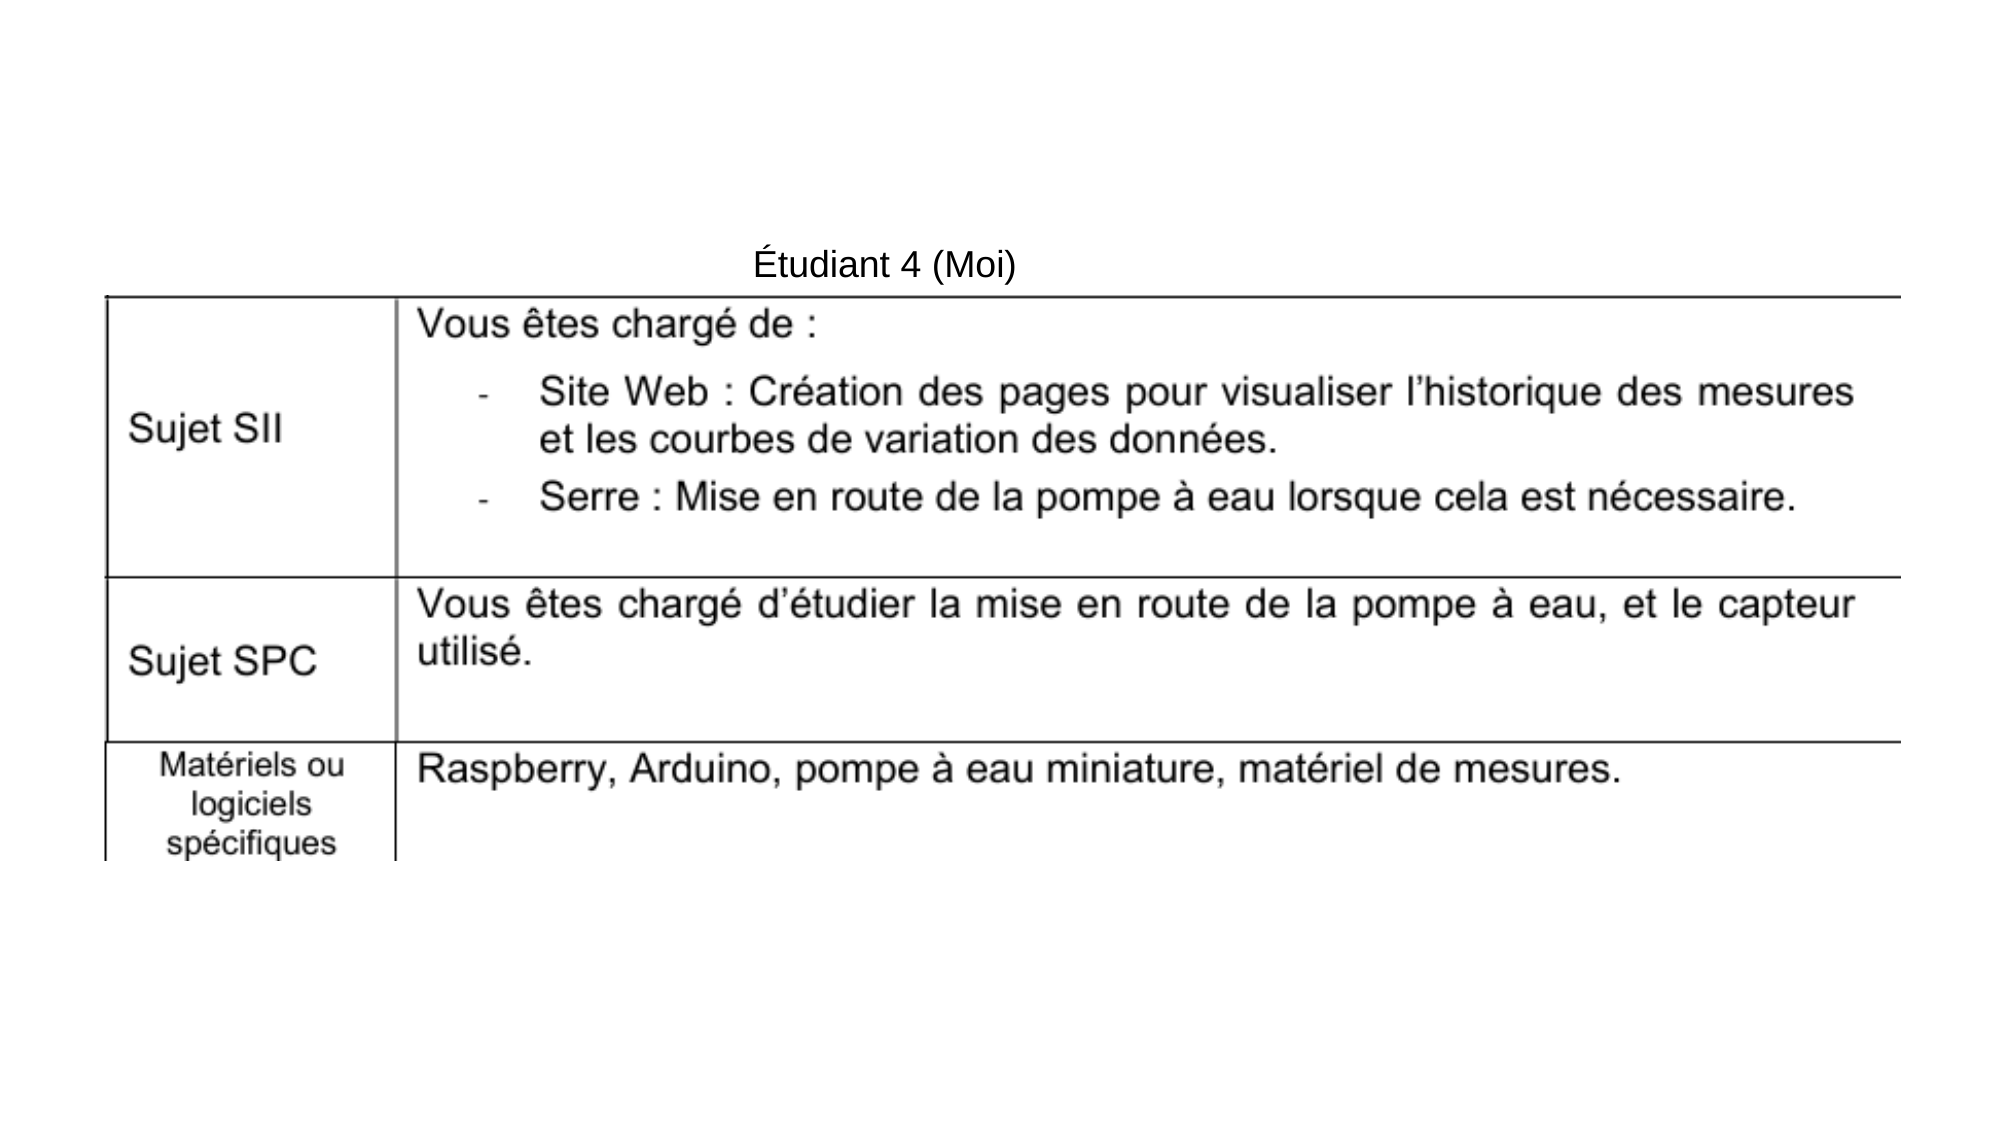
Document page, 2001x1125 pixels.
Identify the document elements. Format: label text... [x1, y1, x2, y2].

picture [103, 295, 1901, 861]
text_box Étudiant 4 (Moi) [738, 236, 1211, 294]
